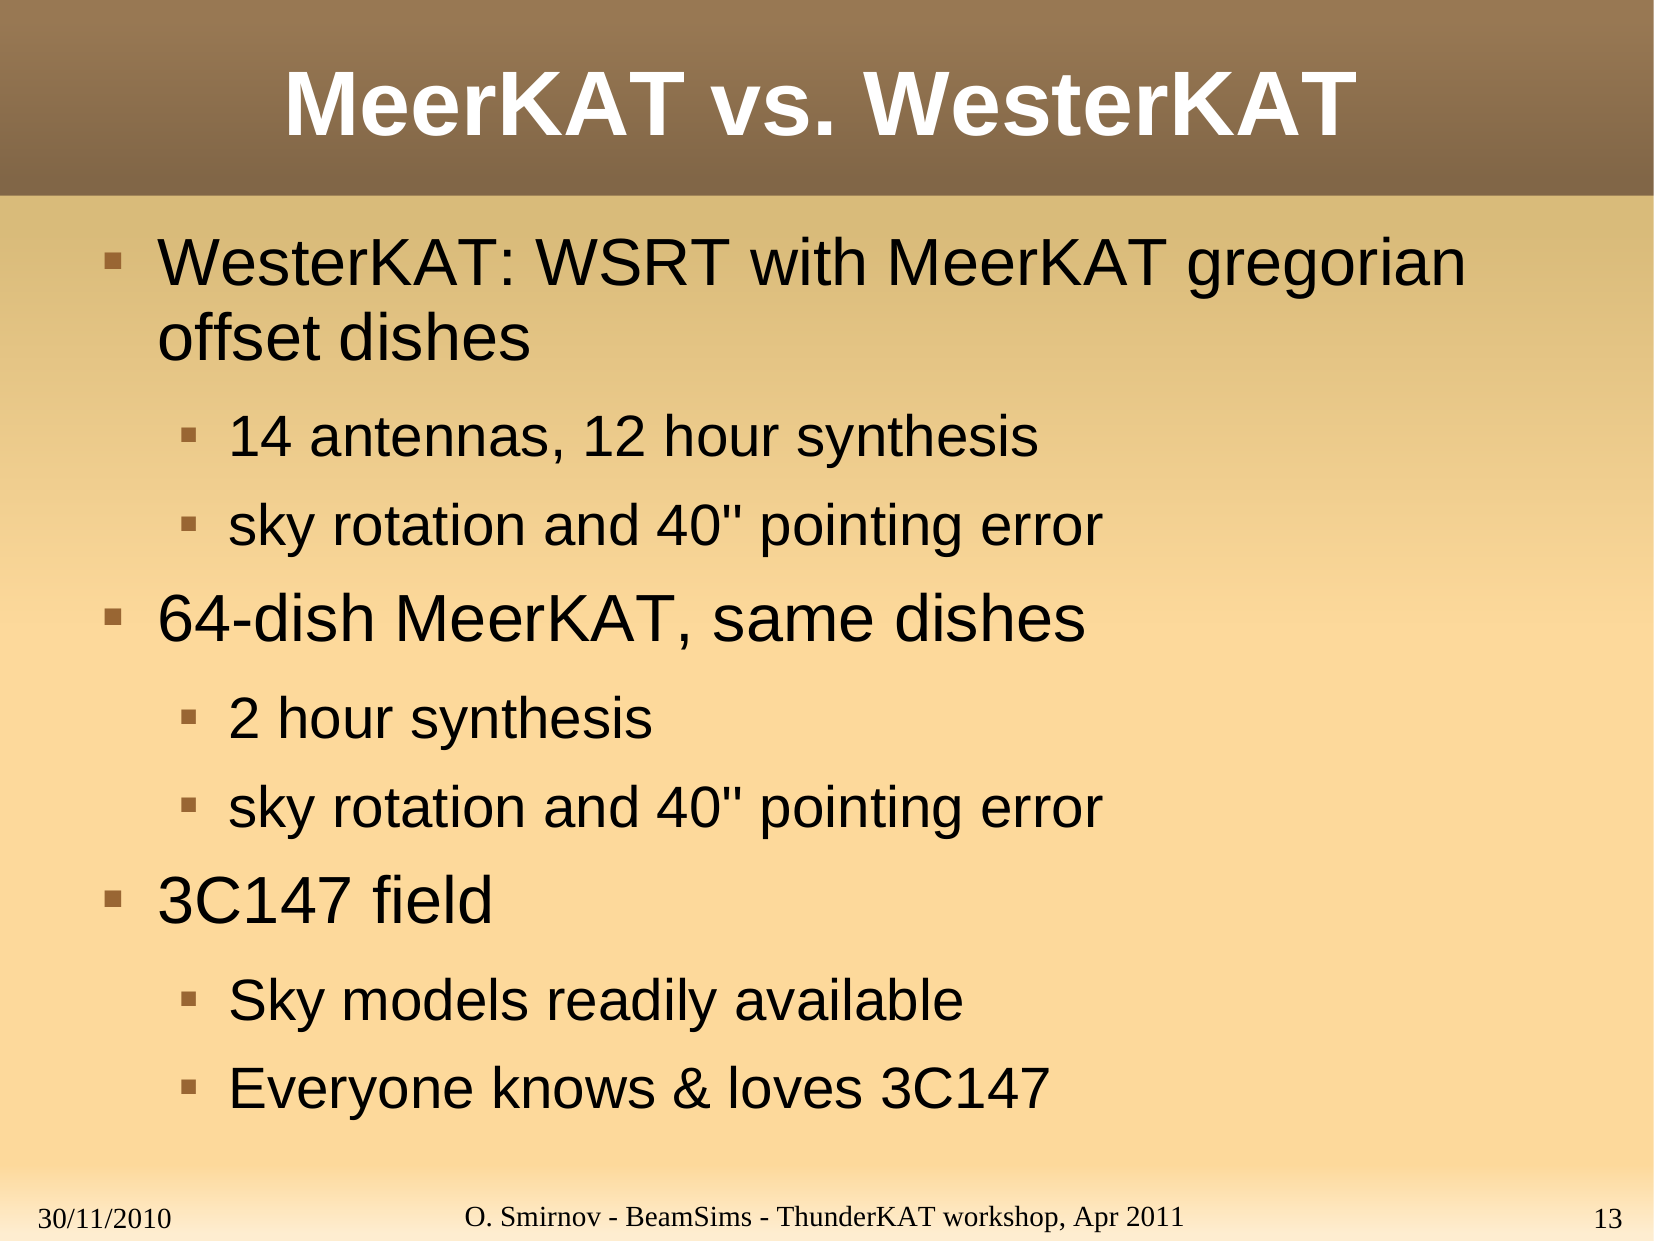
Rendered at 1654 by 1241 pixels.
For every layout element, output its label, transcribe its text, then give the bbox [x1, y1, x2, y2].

title MeerKAT vs. WesterKAT [76, 7, 1565, 200]
list WesterKAT: WSRT with MeerKAT gregorian offset dishes 14 antennas, 12 hour synthesis sky rotation and 40'' pointing error 64-dish MeerKAT, same dishes 2 hour synthesis sky rotation and 40'' pointing error 3C147 field Sky models readily available Everyone knows & loves 3C147 [86, 225, 1576, 1121]
picture [0, 0, 1654, 1241]
